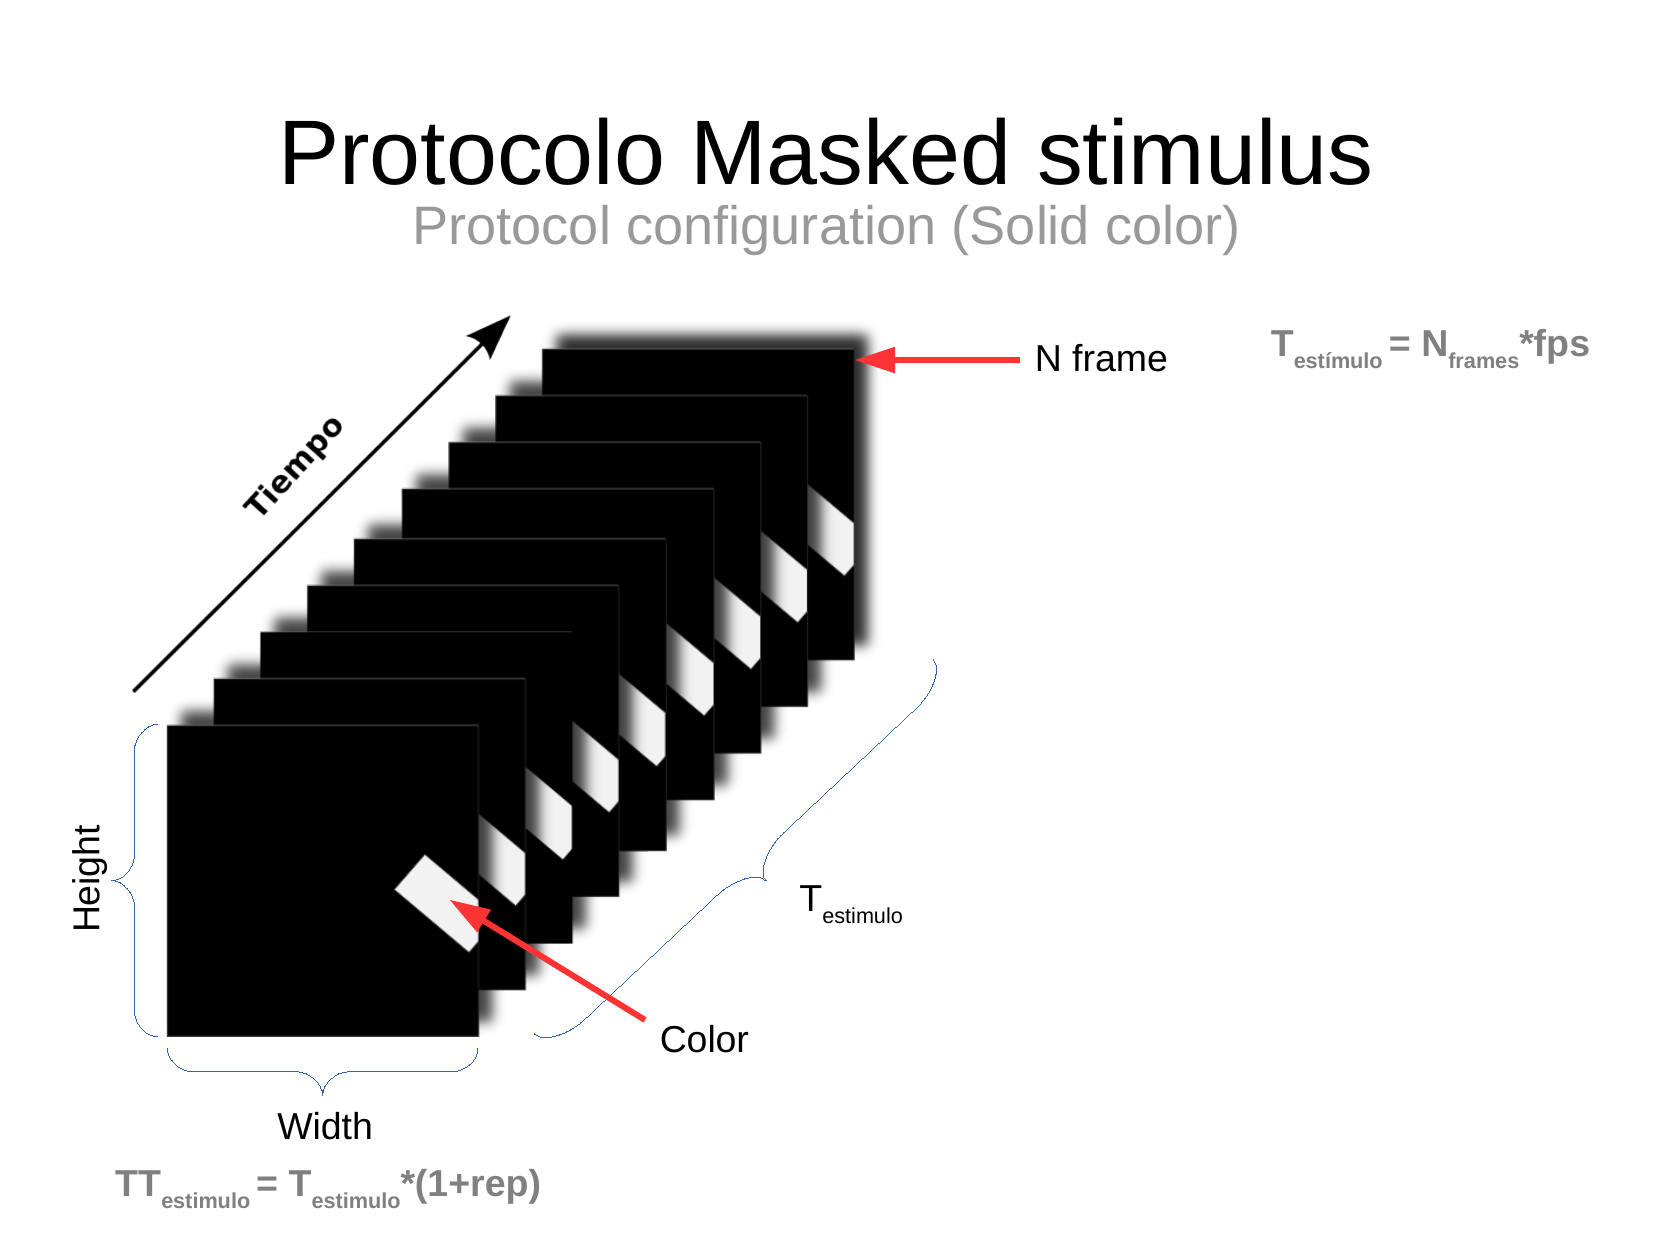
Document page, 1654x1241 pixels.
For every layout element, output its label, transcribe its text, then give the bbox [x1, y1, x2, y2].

picture [132, 314, 883, 1037]
text_box TTestimulo = Testimulo*(1+rep) [100, 1155, 590, 1221]
title Protocolo Masked stimulus [82, 49, 1571, 195]
text_box Width [262, 1098, 388, 1155]
text_box Height [57, 810, 115, 948]
text_box Testímulo = Nframes*fps [1256, 315, 1606, 381]
text_box Testimulo [784, 870, 918, 936]
title Protocol configuration (Solid color) [82, 195, 1571, 257]
text_box N frame [1020, 330, 1183, 387]
text_box Color [645, 1011, 764, 1068]
